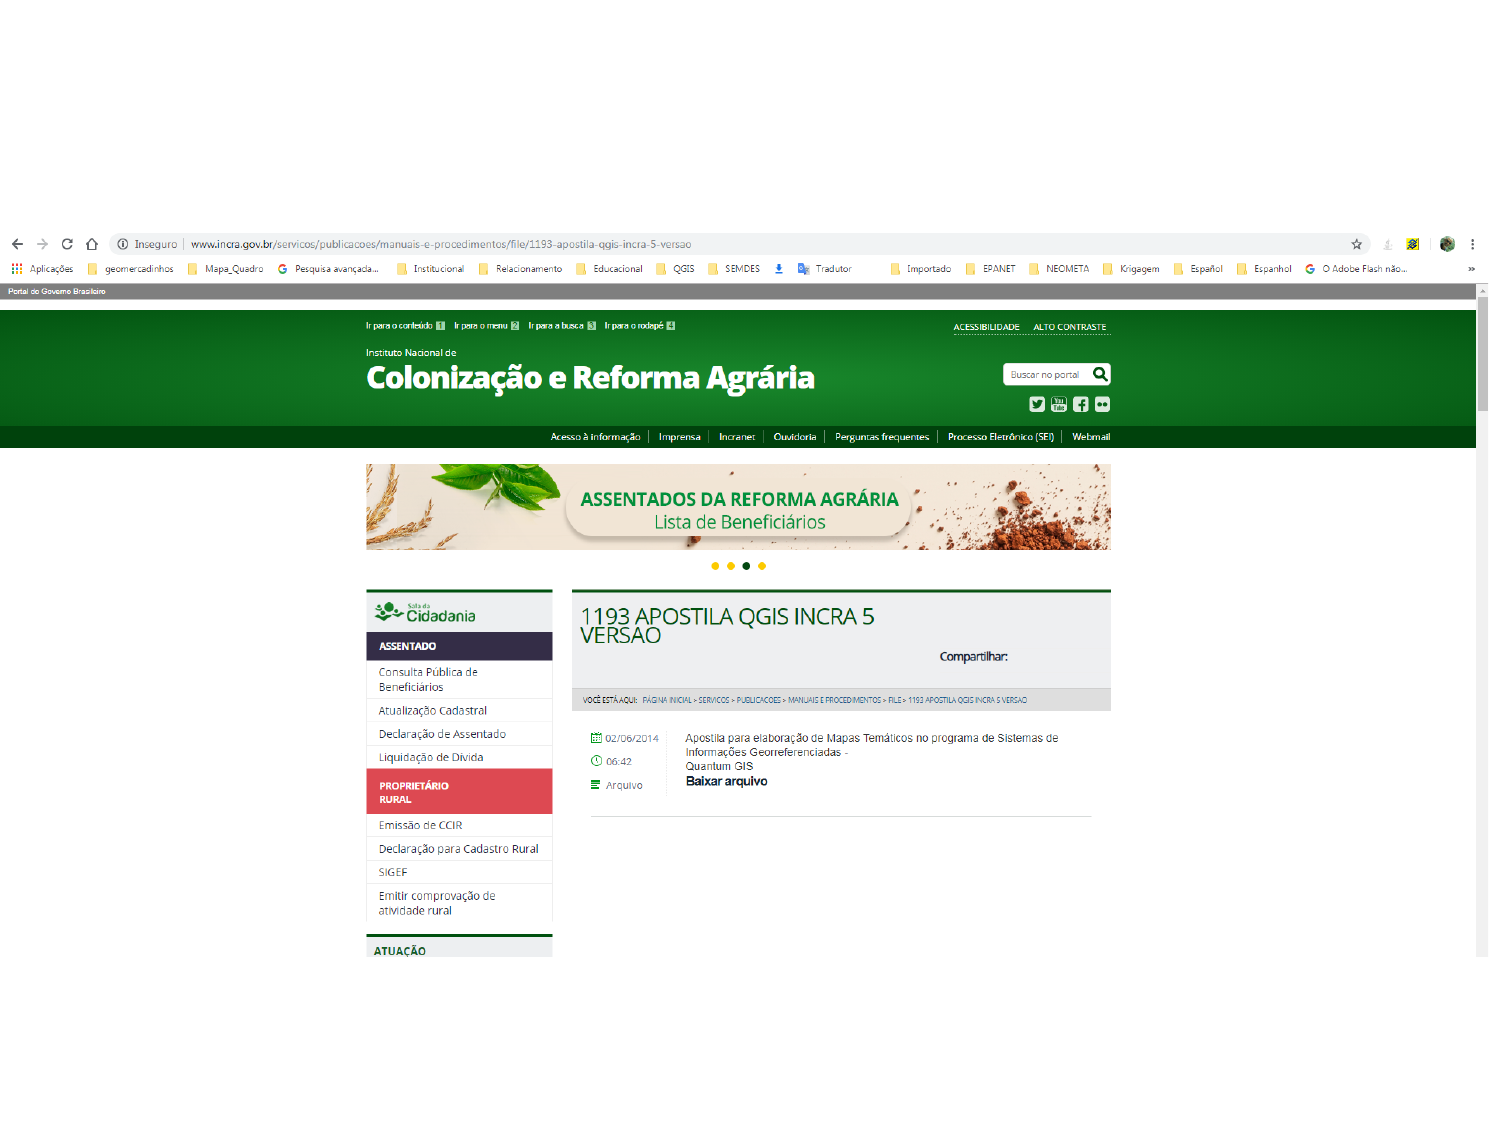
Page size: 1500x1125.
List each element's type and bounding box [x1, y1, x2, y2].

picture [0, 232, 1489, 957]
